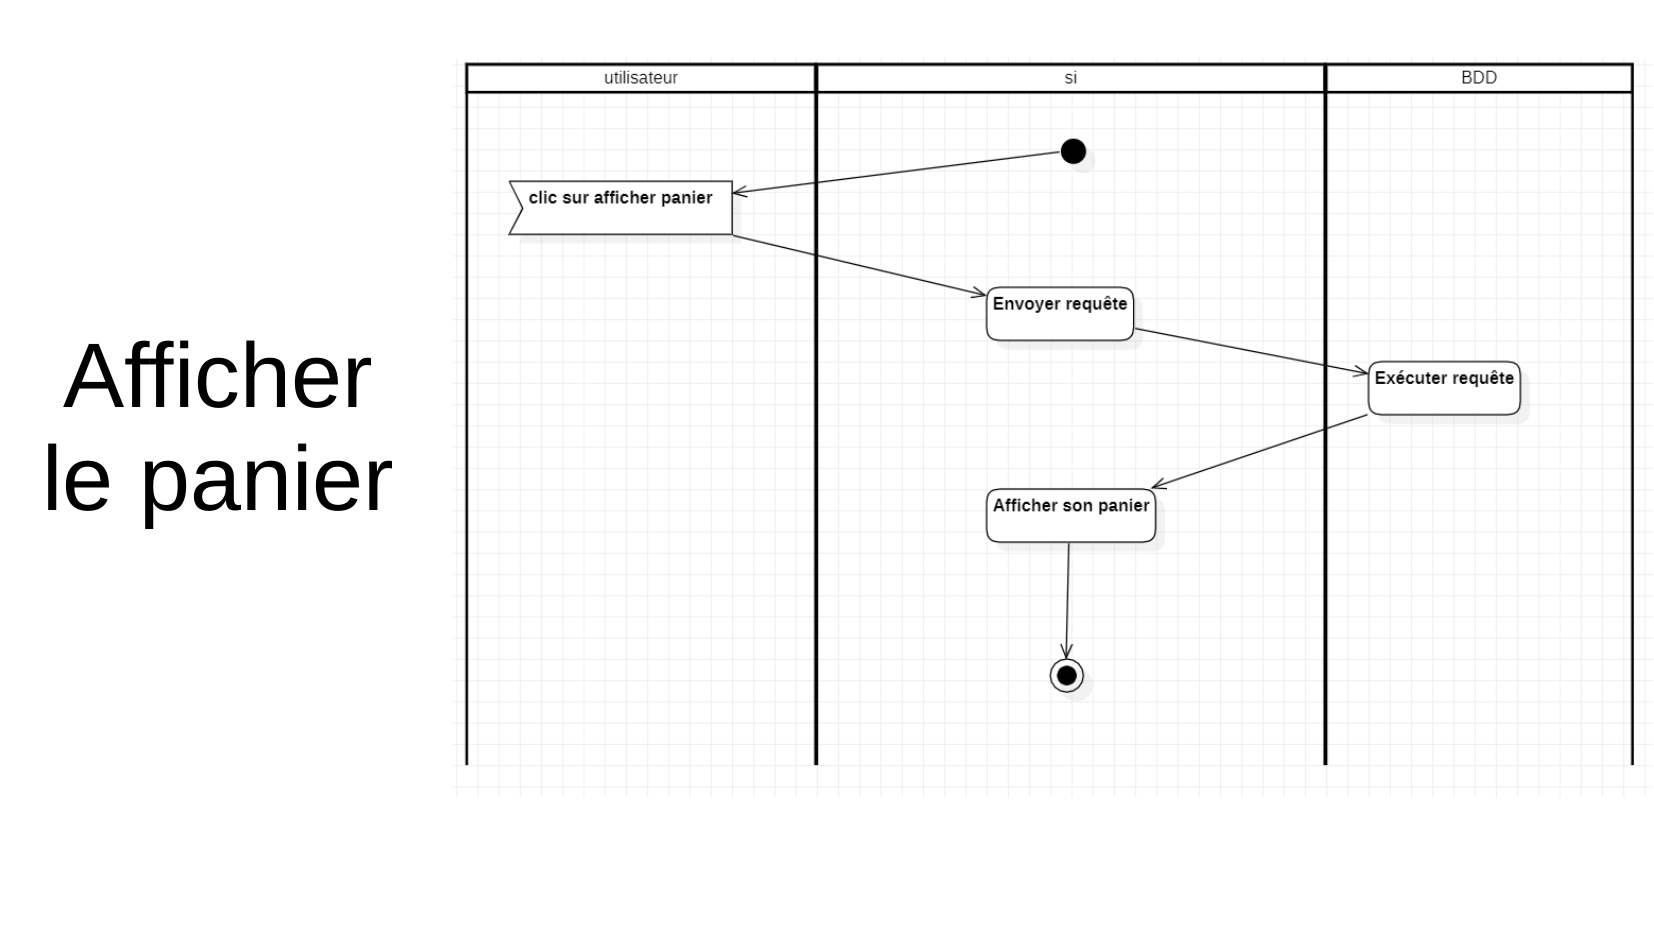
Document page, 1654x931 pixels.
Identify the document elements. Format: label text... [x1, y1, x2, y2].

picture [453, 58, 1654, 797]
title Afficher le panier [23, 324, 414, 530]
